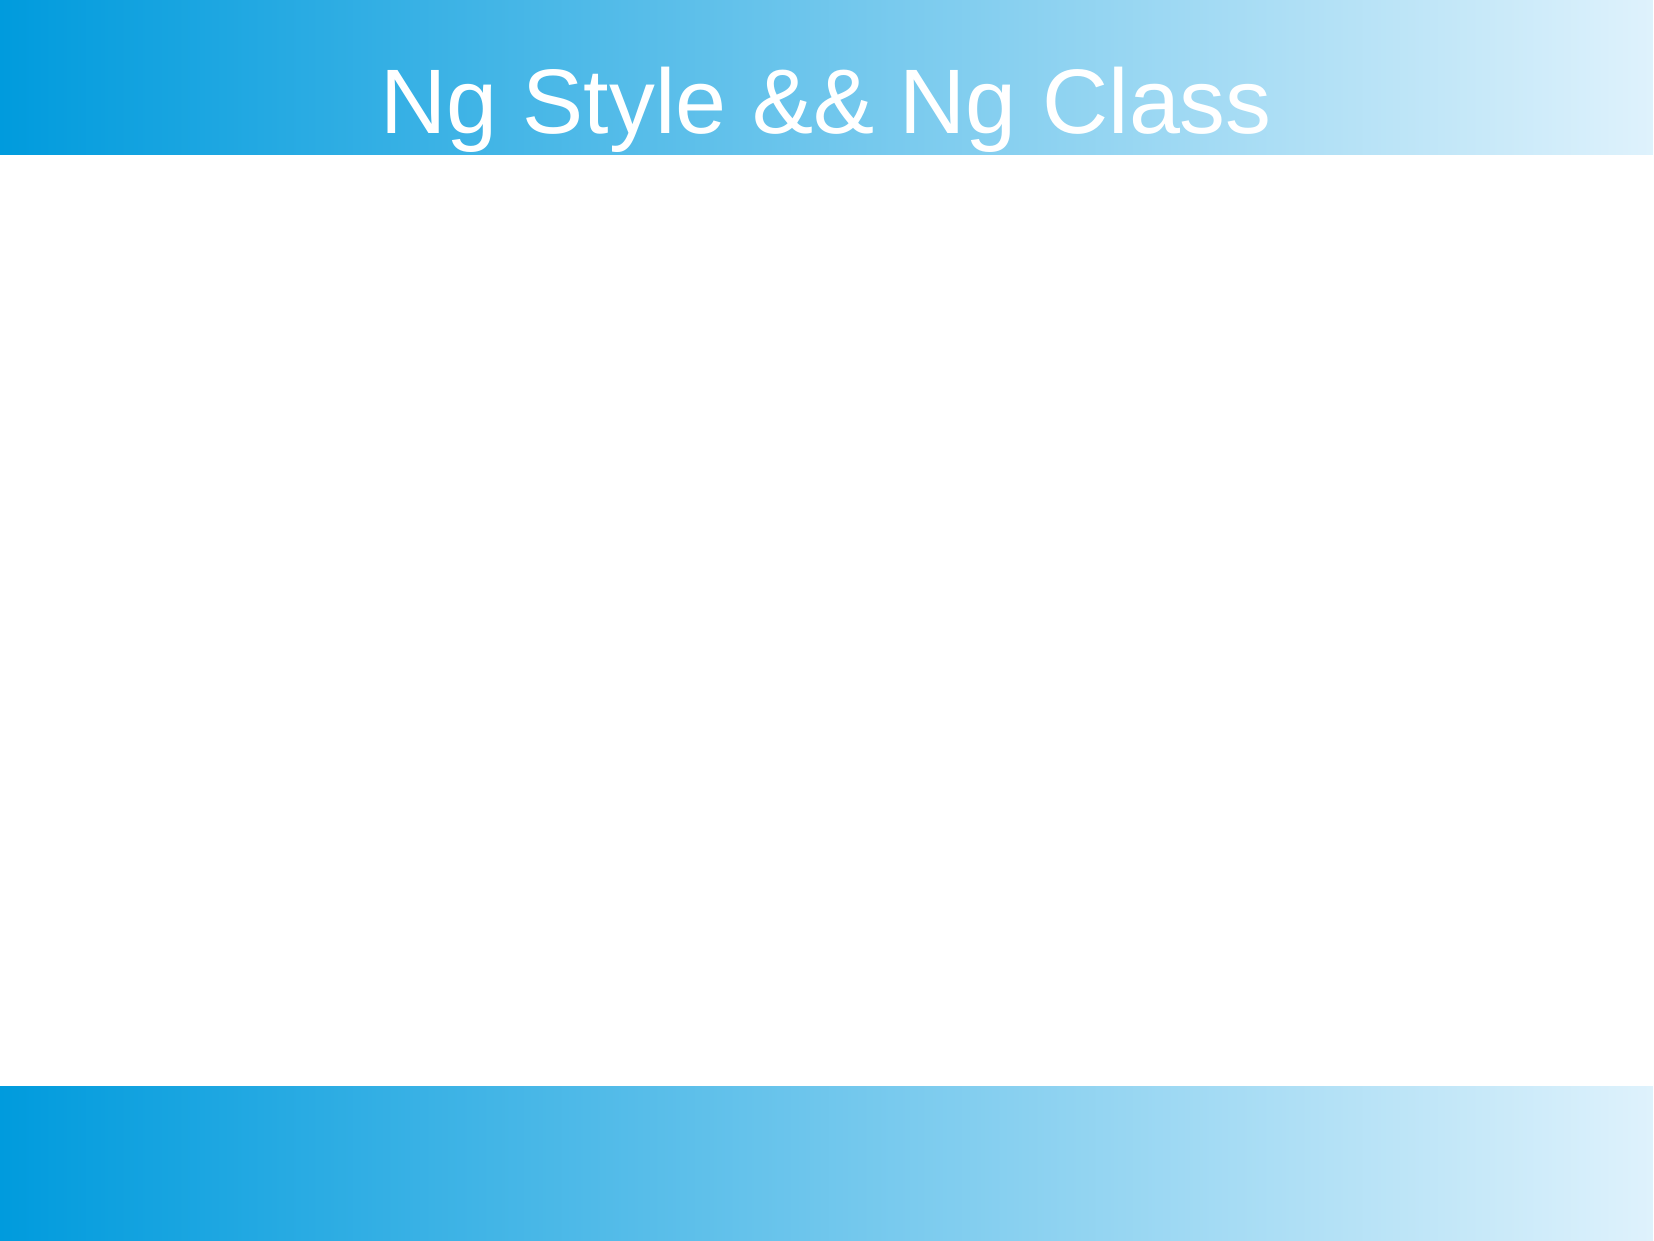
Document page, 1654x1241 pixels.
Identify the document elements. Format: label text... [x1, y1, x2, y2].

title Ng Style && Ng Class [82, 49, 1571, 155]
